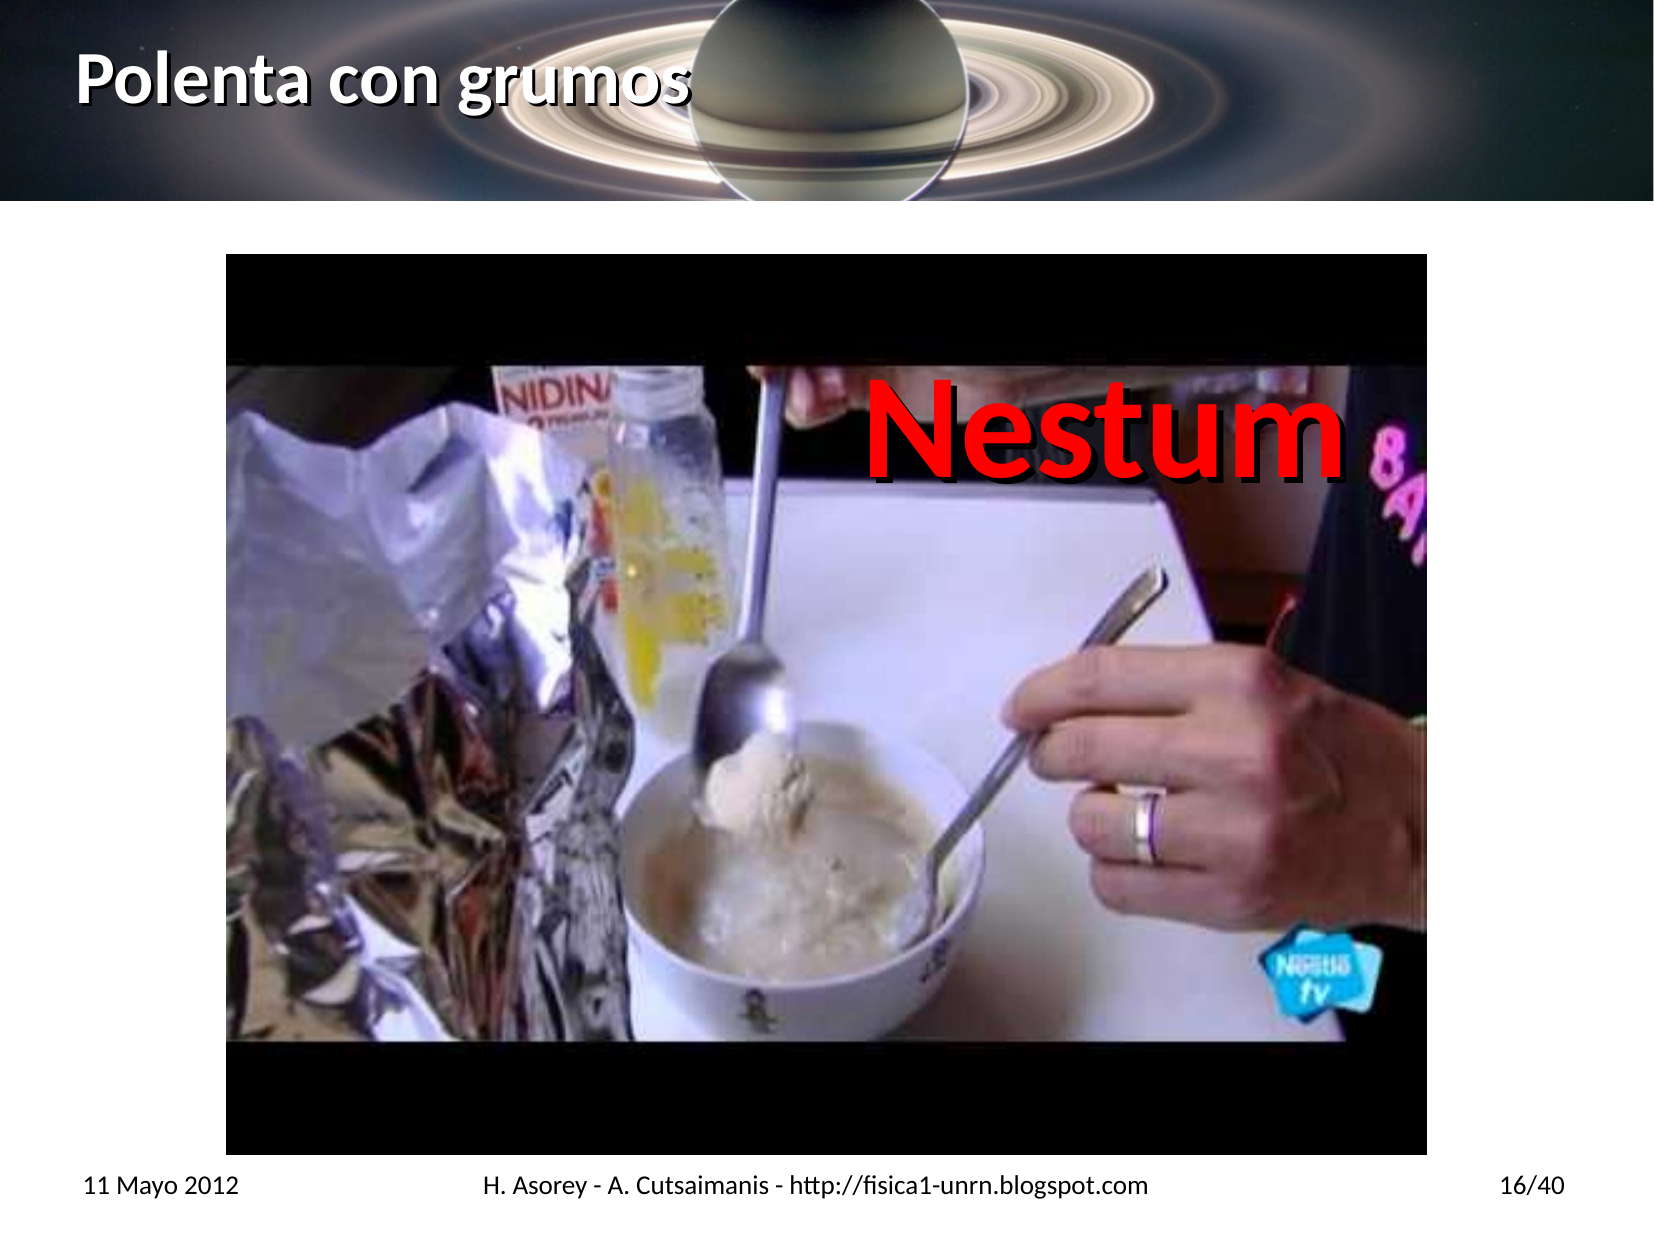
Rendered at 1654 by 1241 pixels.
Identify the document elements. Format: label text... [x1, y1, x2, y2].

text_box Nestum [846, 357, 1366, 556]
picture [0, 0, 1654, 201]
picture [226, 254, 1427, 1156]
title Polenta con grumos [75, 19, 1564, 151]
